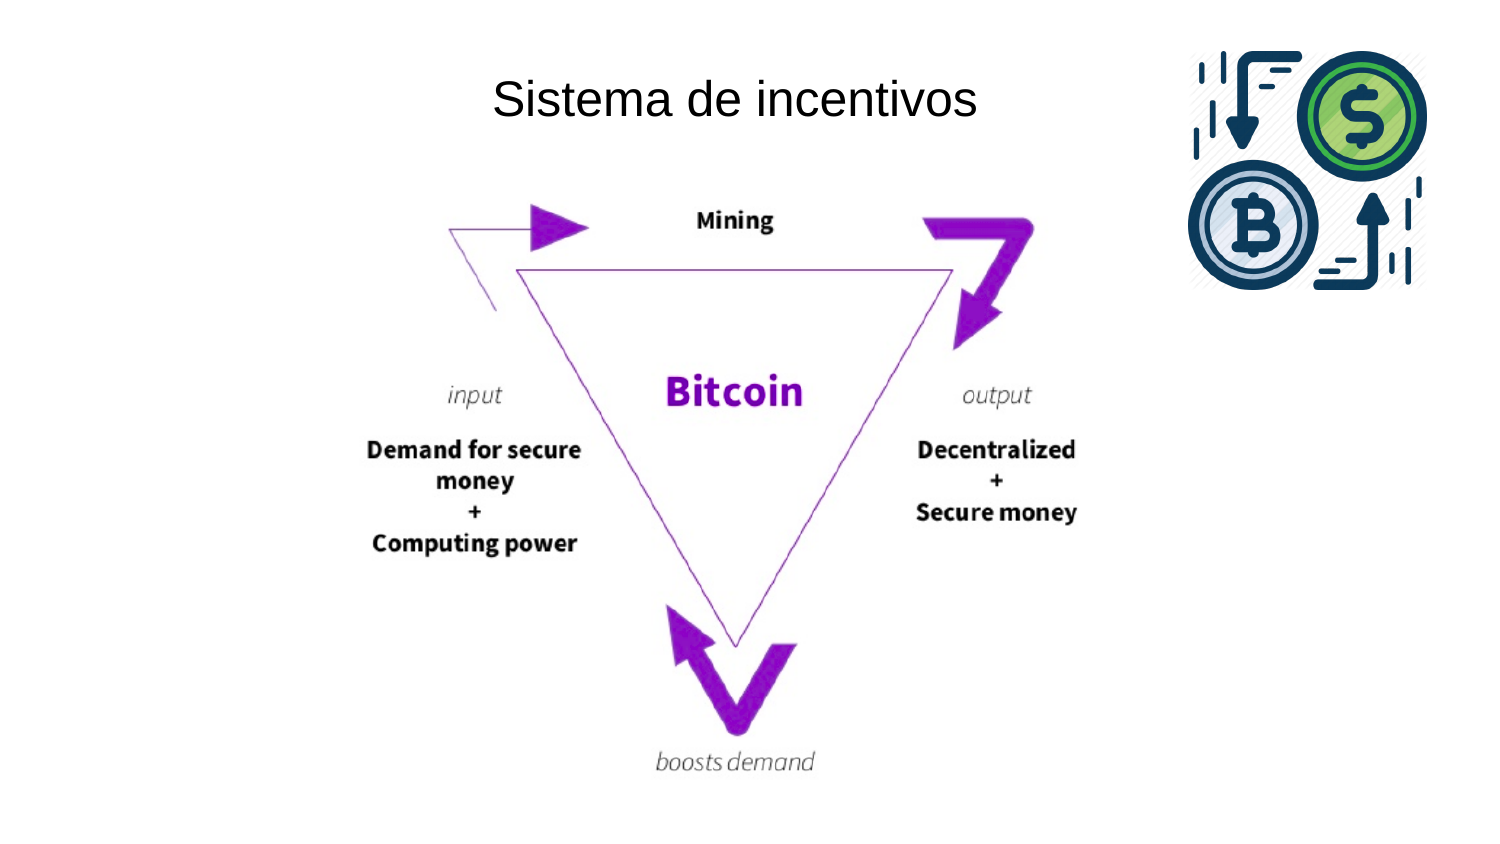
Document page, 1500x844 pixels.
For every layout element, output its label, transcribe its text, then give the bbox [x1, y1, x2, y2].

picture [354, 200, 1098, 783]
picture [1188, 51, 1427, 290]
text_box Sistema de incentivos [477, 51, 1188, 257]
